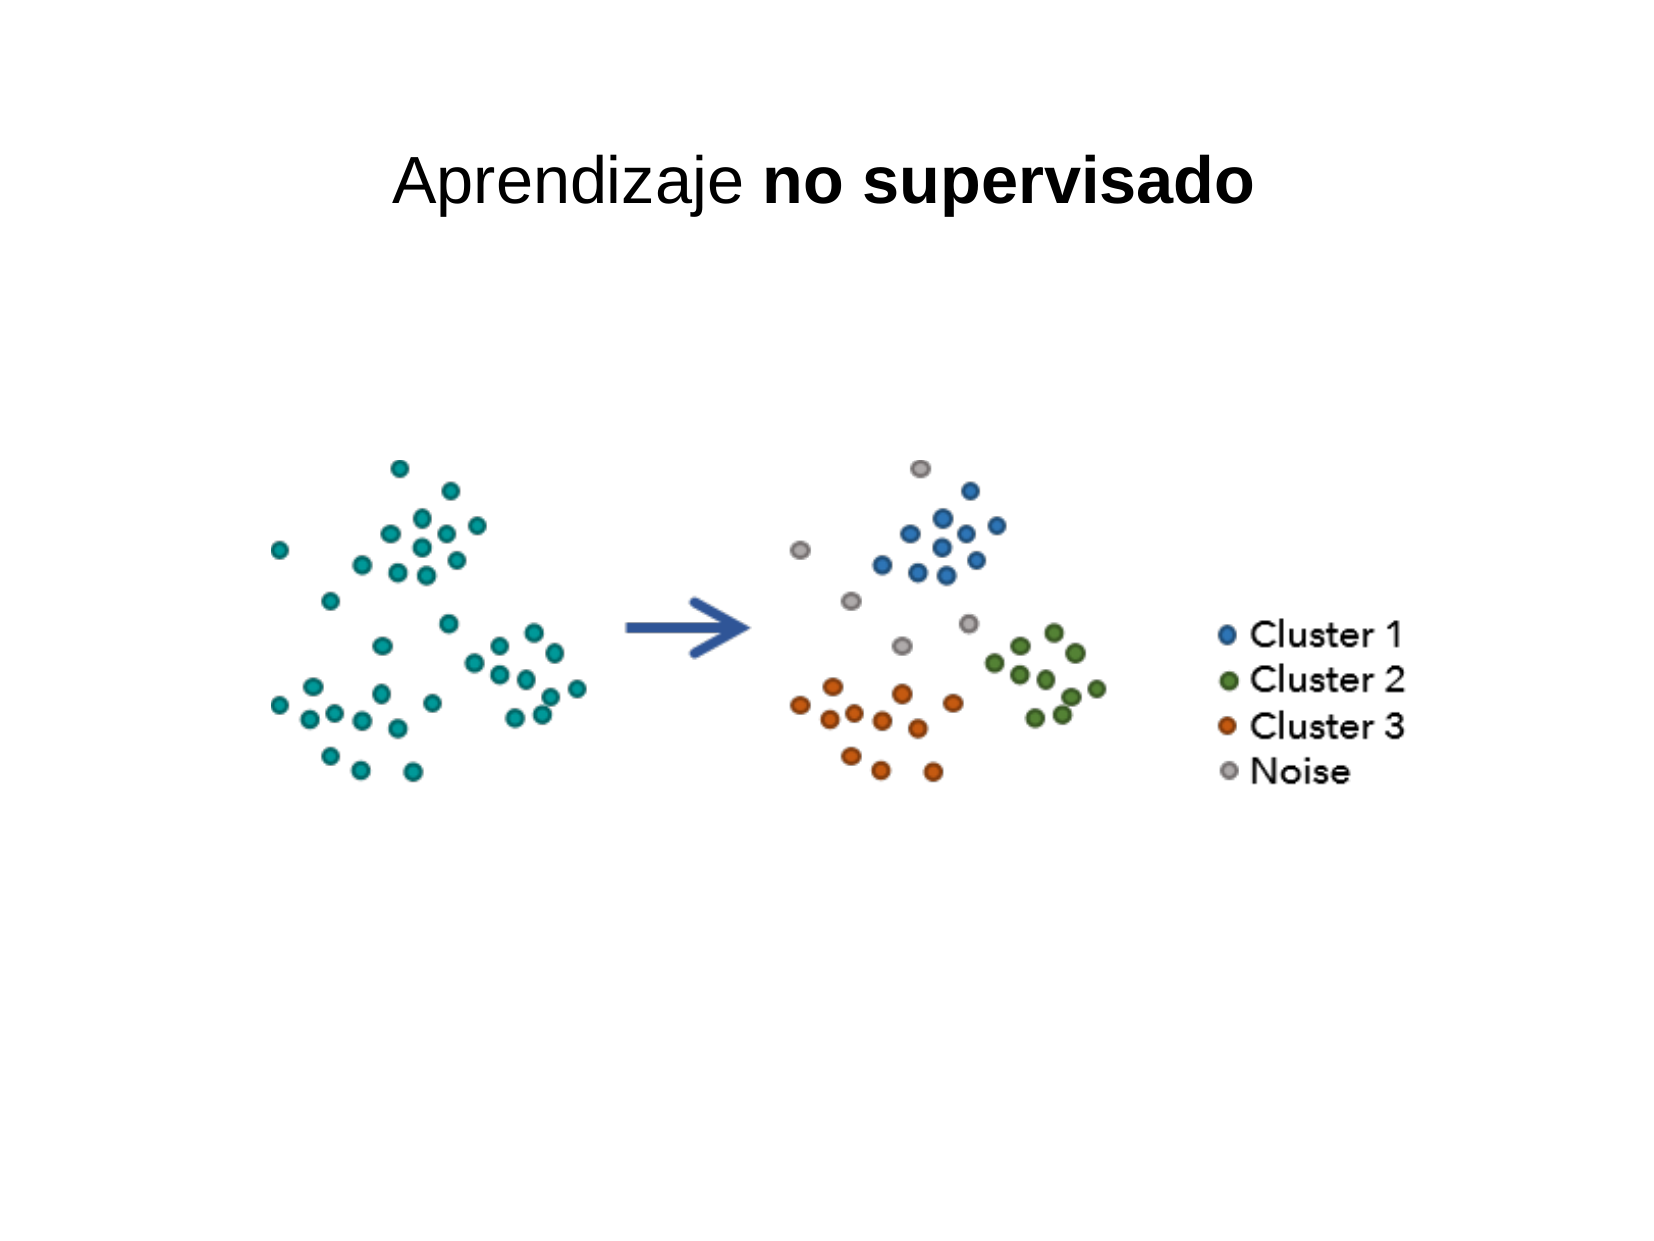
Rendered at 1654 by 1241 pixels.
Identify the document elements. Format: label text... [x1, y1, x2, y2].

picture [271, 460, 1453, 819]
title Aprendizaje no supervisado [271, 88, 1376, 272]
